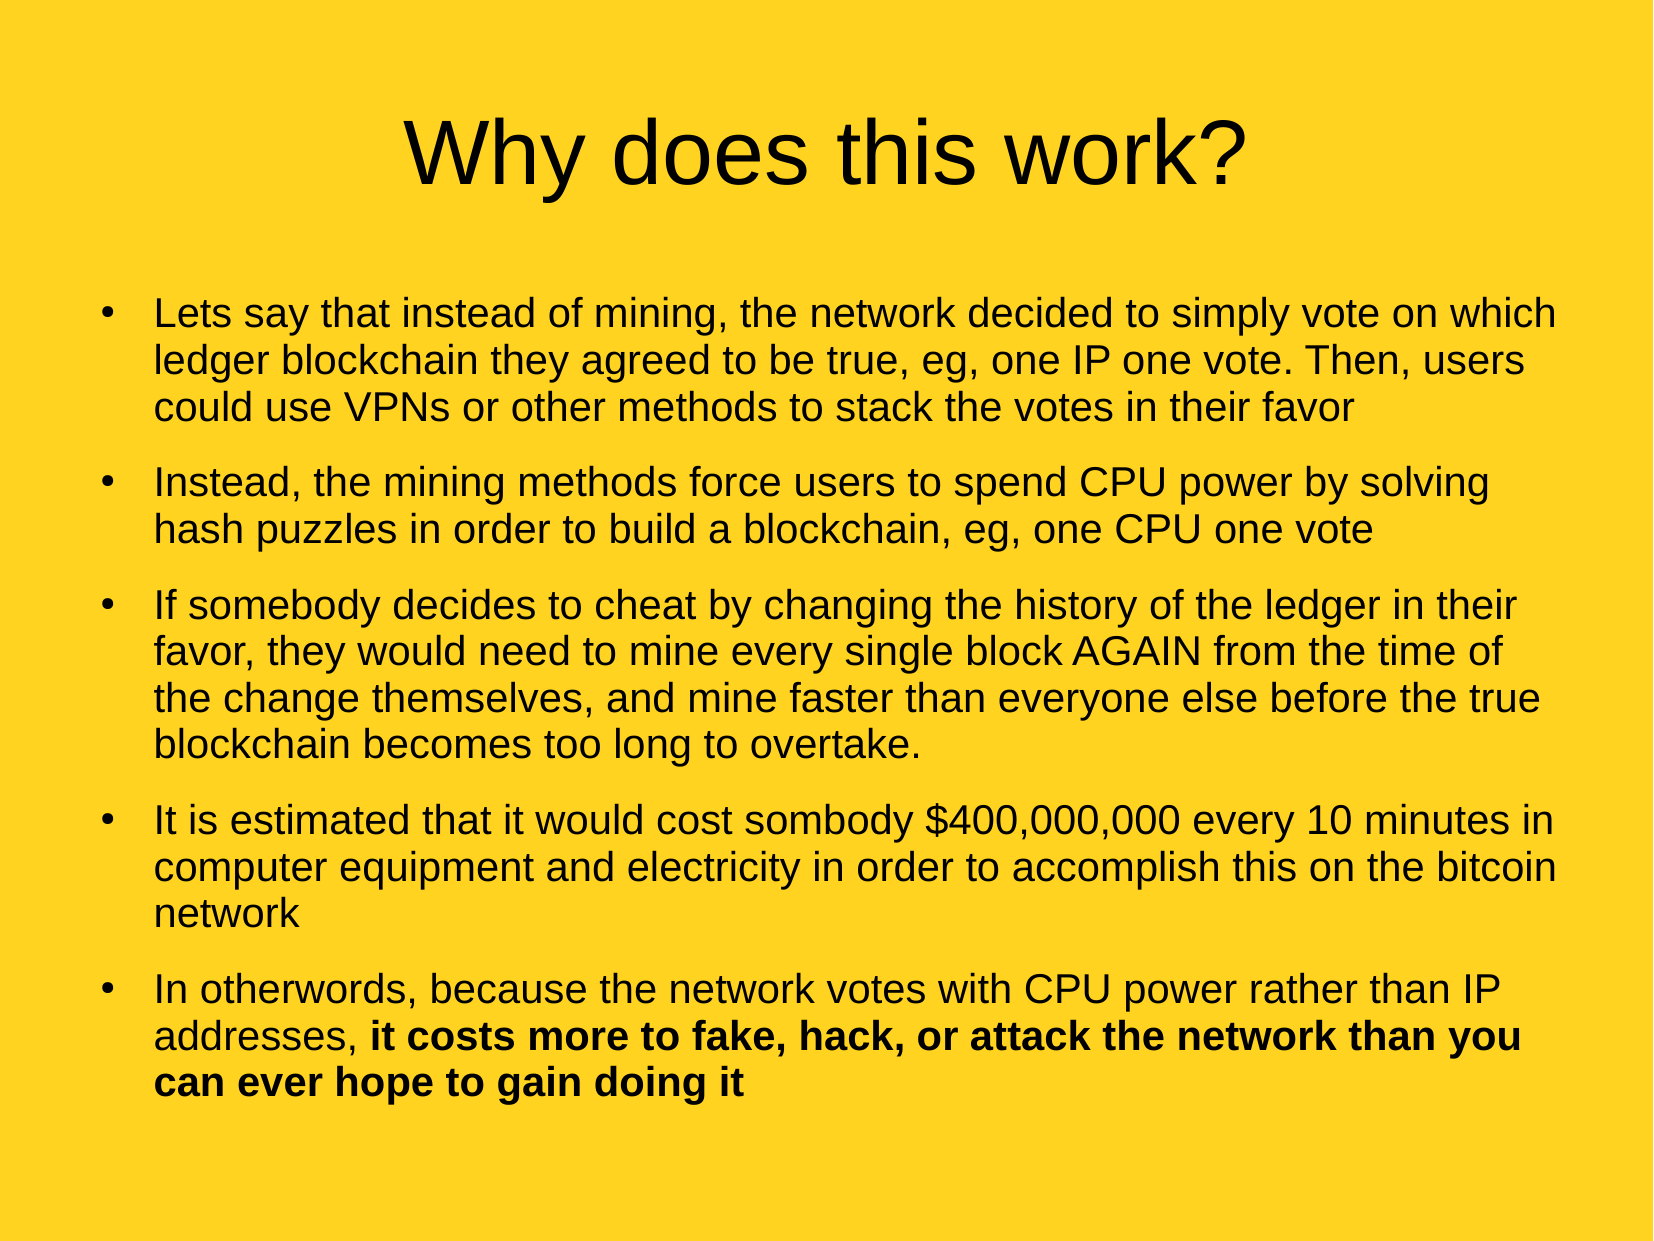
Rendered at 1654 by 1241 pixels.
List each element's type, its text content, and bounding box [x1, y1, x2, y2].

list Lets say that instead of mining, the network decided to simply vote on which ledger blockchain they agreed to be true, eg, one IP one vote. Then, users could use VPNs or other methods to stack the votes in their favor Instead, the mining methods force users to spend CPU power by solving hash puzzles in order to build a blockchain, eg, one CPU one vote If somebody decides to cheat by changing the history of the ledger in their favor, they would need to mine every single block AGAIN from the time of the change themselves, and mine faster than everyone else before the true blockchain becomes too long to overtake. It is estimated that it would cost sombody $400,000,000 every 10 minutes in computer equipment and electricity in order to accomplish this on the bitcoin network In otherwords, because the network votes with CPU power rather than IP addresses, it costs more to fake, hack, or attack the network than you can ever hope to gain doing it [82, 290, 1571, 1112]
title Why does this work? [82, 49, 1571, 257]
